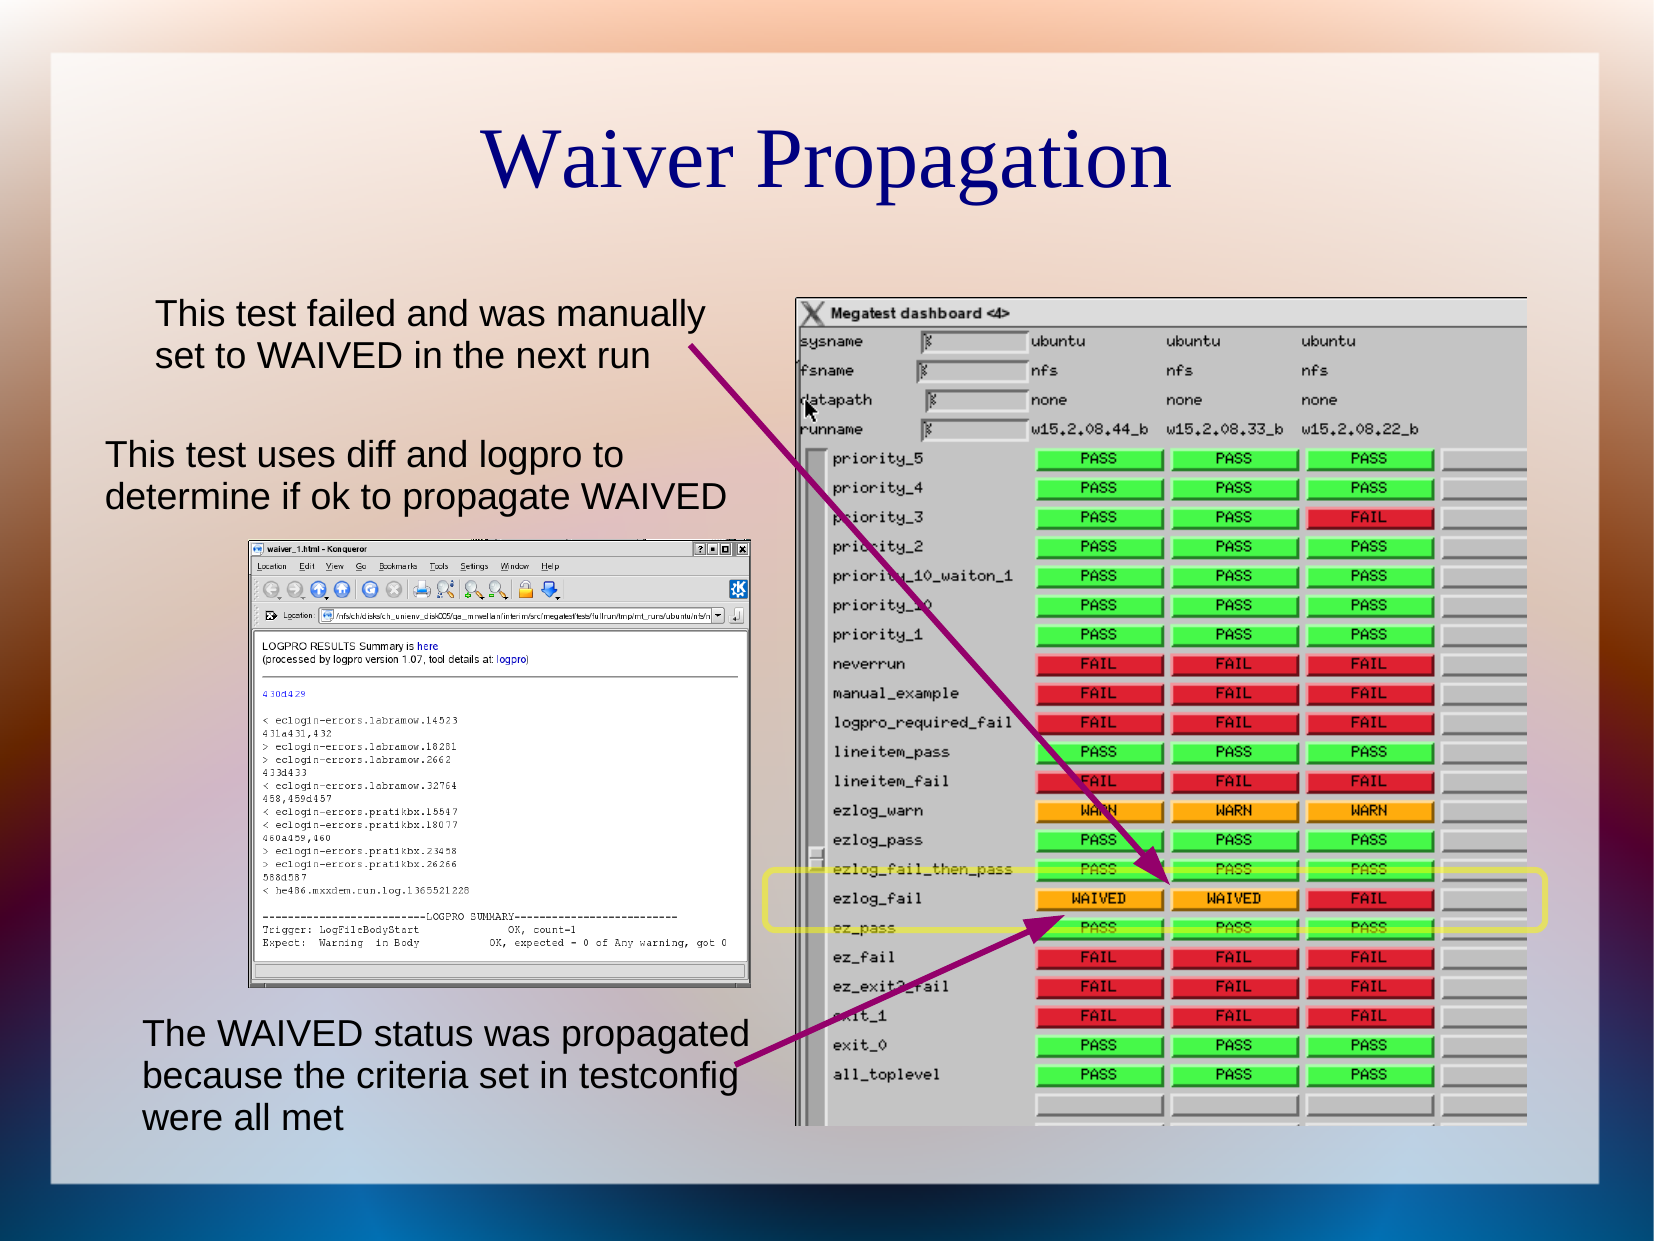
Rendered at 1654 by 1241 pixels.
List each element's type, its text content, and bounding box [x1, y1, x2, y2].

text_box The WAIVED status was propagated because the criteria set in testconfig were all met [127, 1005, 766, 1146]
title Waiver Propagation [82, 55, 1571, 263]
text_box This test uses diff and logpro to determine if ok to propagate WAIVED [90, 426, 841, 525]
picture [0, 0, 1654, 1241]
text_box This test failed and was manually set to WAIVED in the next run [140, 285, 722, 384]
